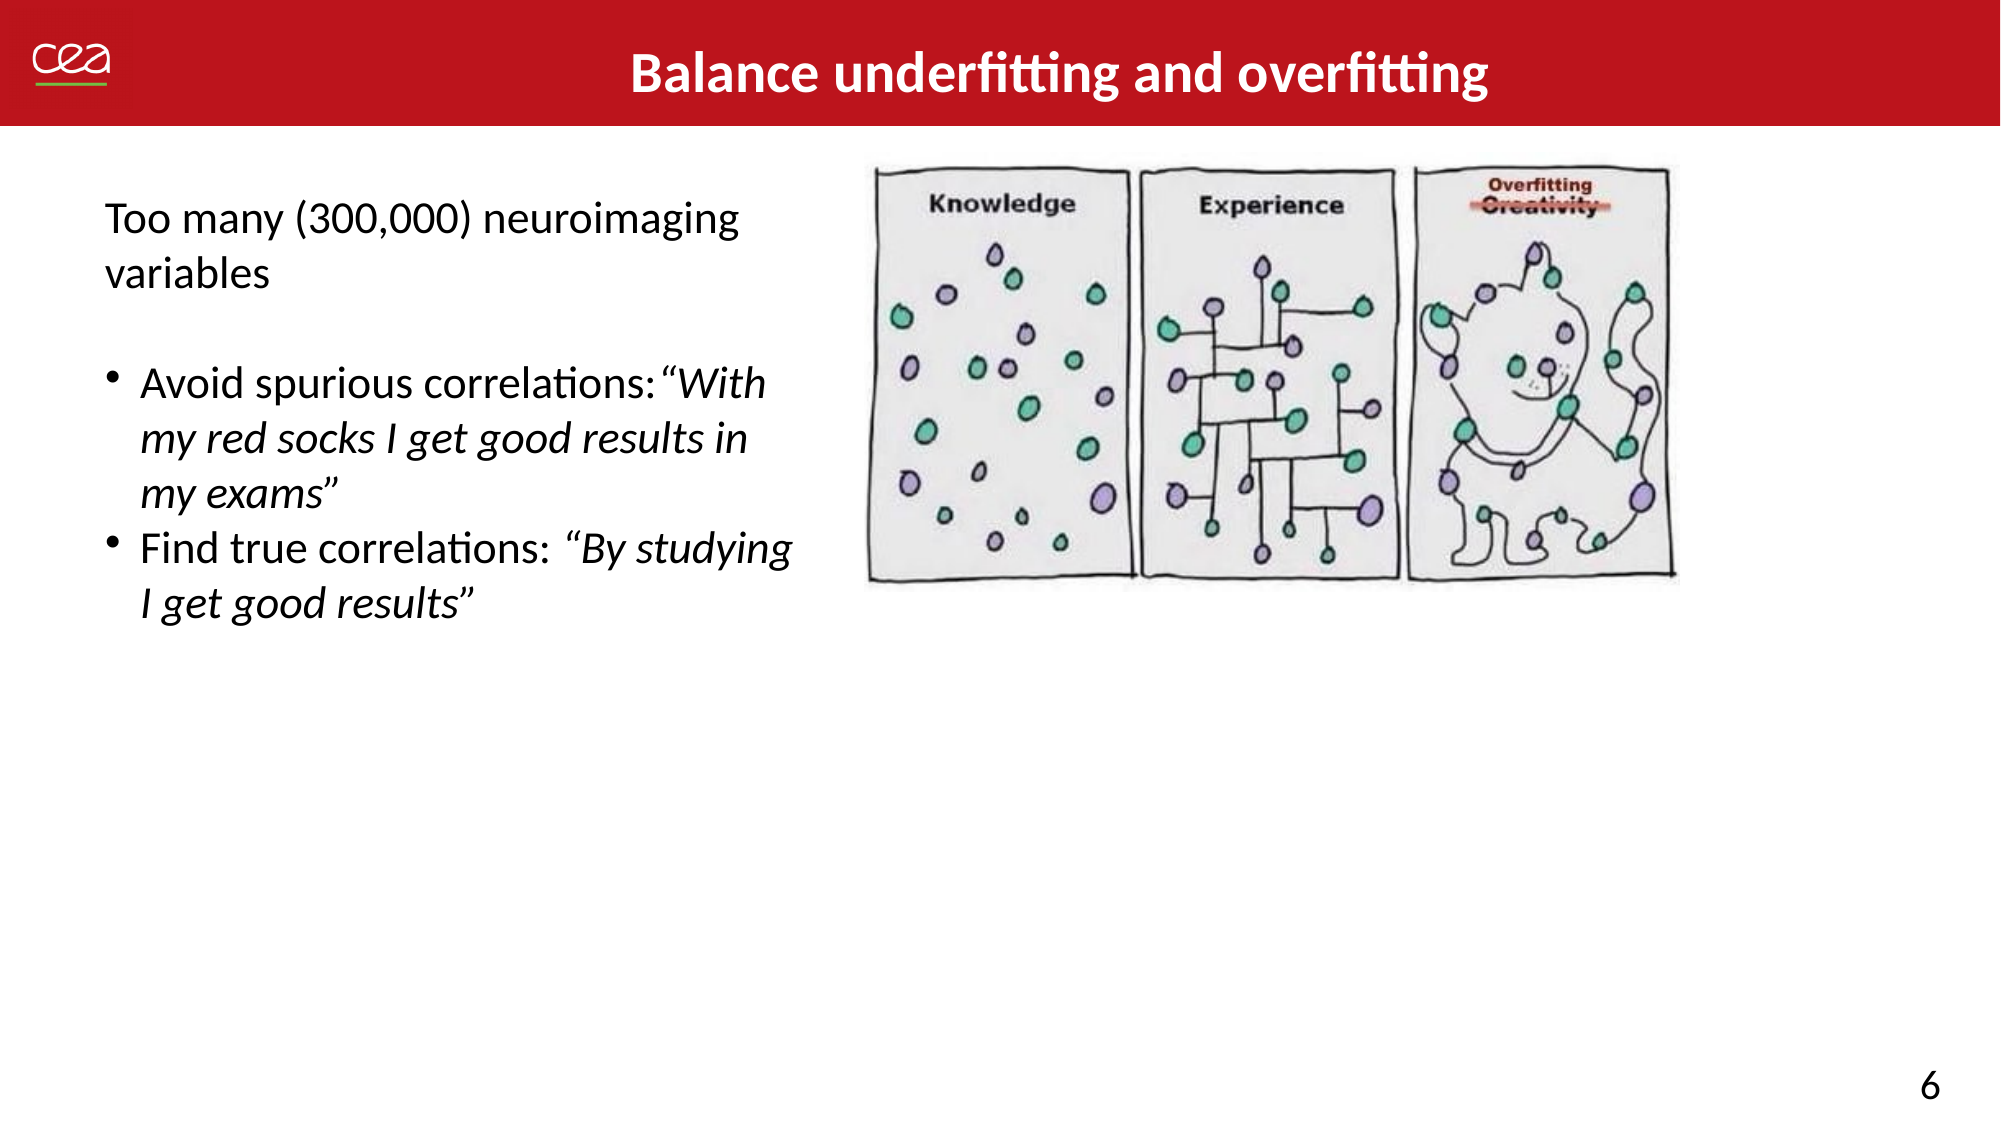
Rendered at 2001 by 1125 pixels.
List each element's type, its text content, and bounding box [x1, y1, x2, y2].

picture [864, 152, 1680, 592]
text_box Too many (300,000) neuroimaging variables Avoid spurious correlations:“With my red socks I get good results in my exams” Find true correlations: “By studying I get good results” [90, 179, 810, 615]
picture [9, 8, 133, 109]
text_box Balance underfitting and overfitting [119, 15, 2000, 124]
